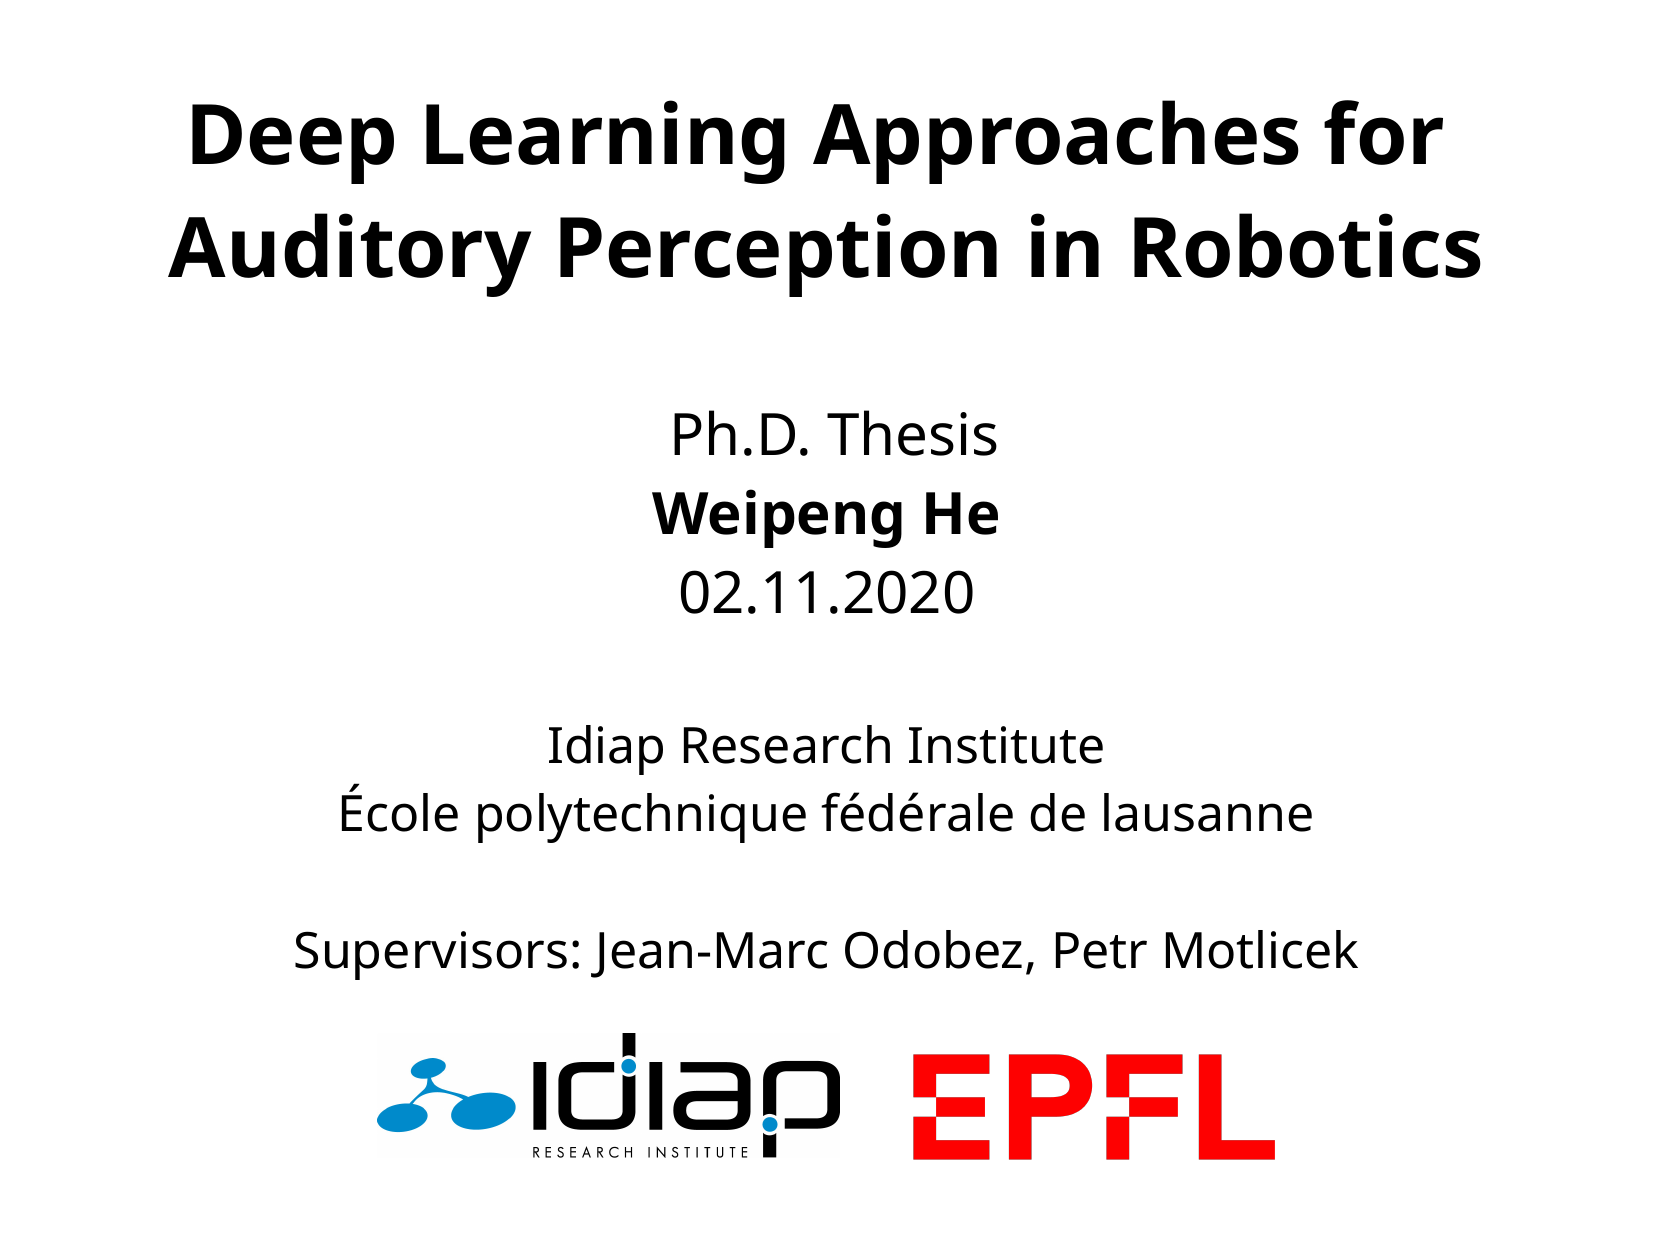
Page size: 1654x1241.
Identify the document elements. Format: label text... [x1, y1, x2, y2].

subtitle Deep Learning Approaches for Auditory Perception in Robotics Ph.D. Thesis Weipeng He 02.11.2020 Idiap Research Institute École polytechnique fédérale de lausanne Supervisors: Jean-Marc Odobez, Petr Motlicek [82, 49, 1571, 1010]
picture [377, 1033, 840, 1158]
picture [868, 1009, 1320, 1205]
